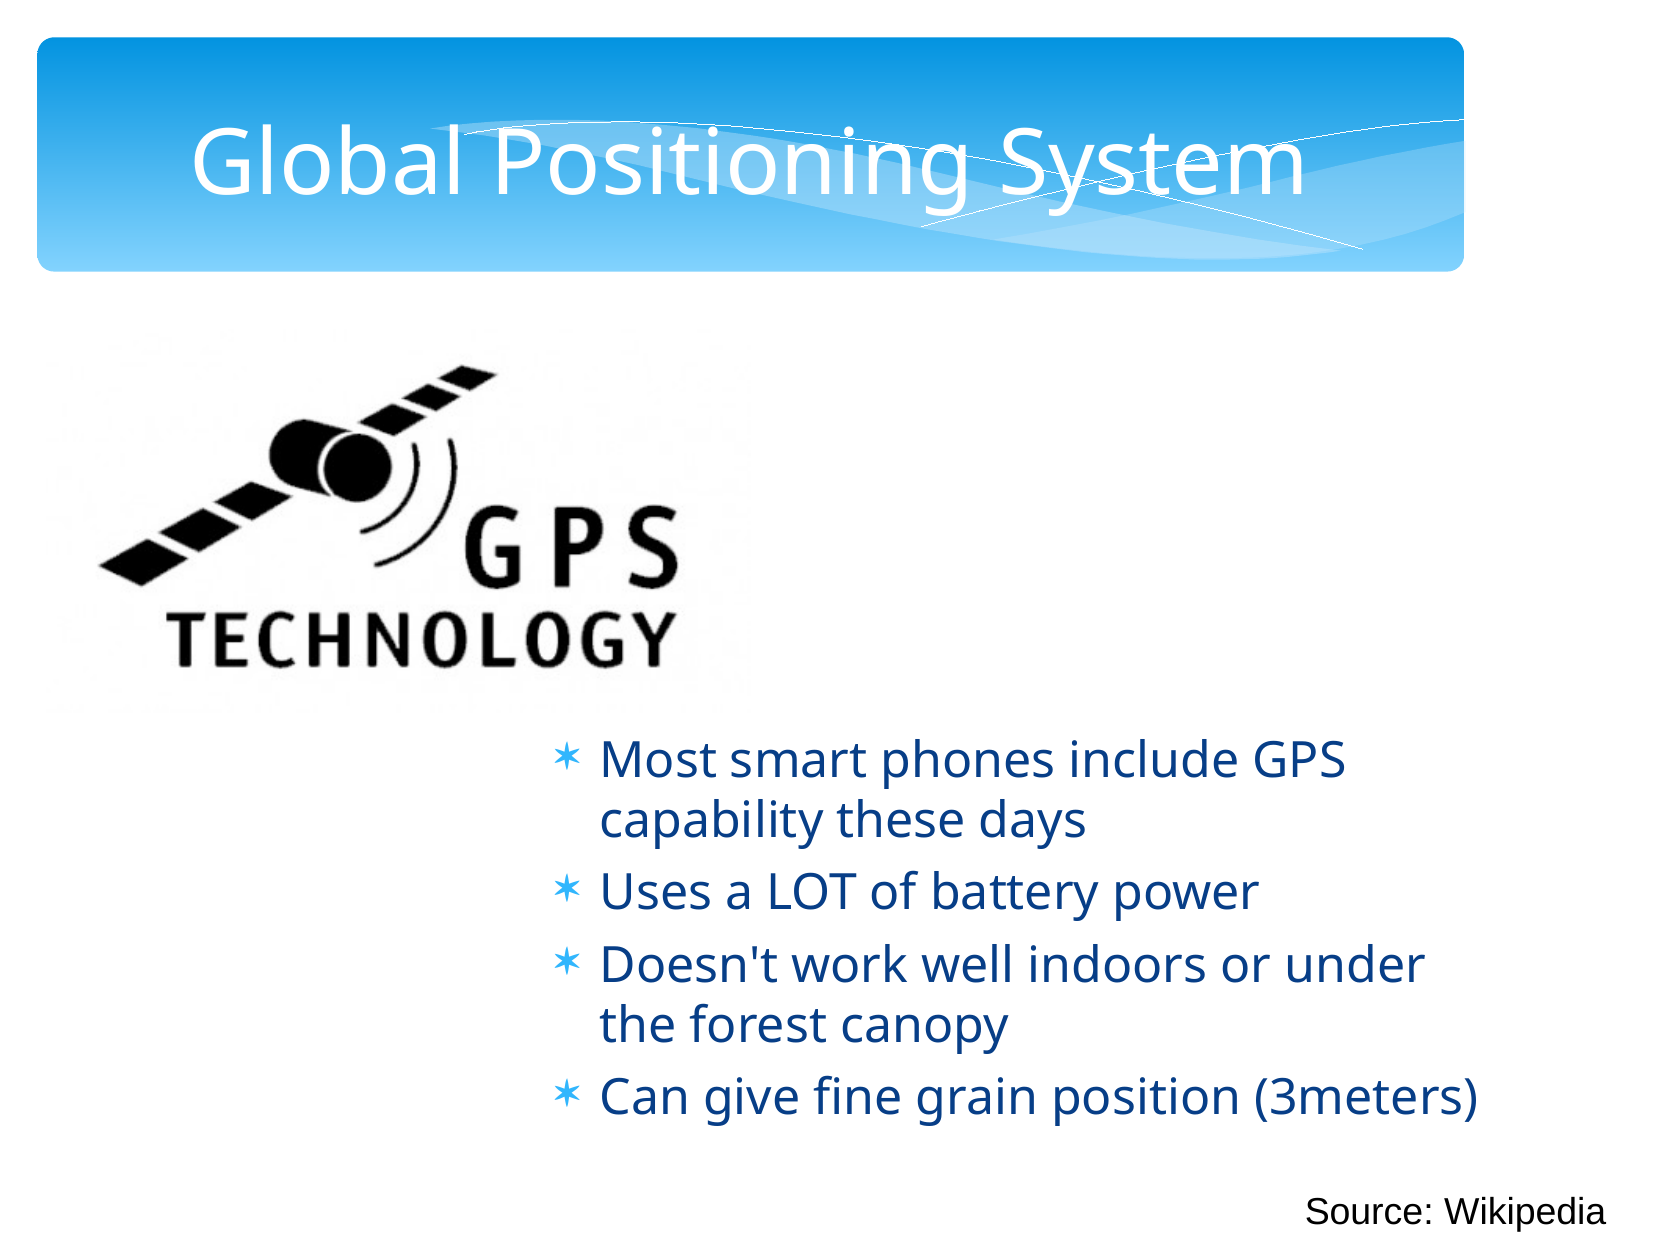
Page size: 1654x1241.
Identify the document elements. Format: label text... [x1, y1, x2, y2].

picture [46, 329, 751, 713]
text_box Source: Wikipedia [1290, 1183, 1654, 1241]
list Most smart phones include GPS capability these days Uses a LOT of battery power Doesn't work well indoors or under the forest canopy Can give fine grain position (3meters) [540, 720, 1516, 1156]
title Global Positioning System [74, 55, 1425, 261]
